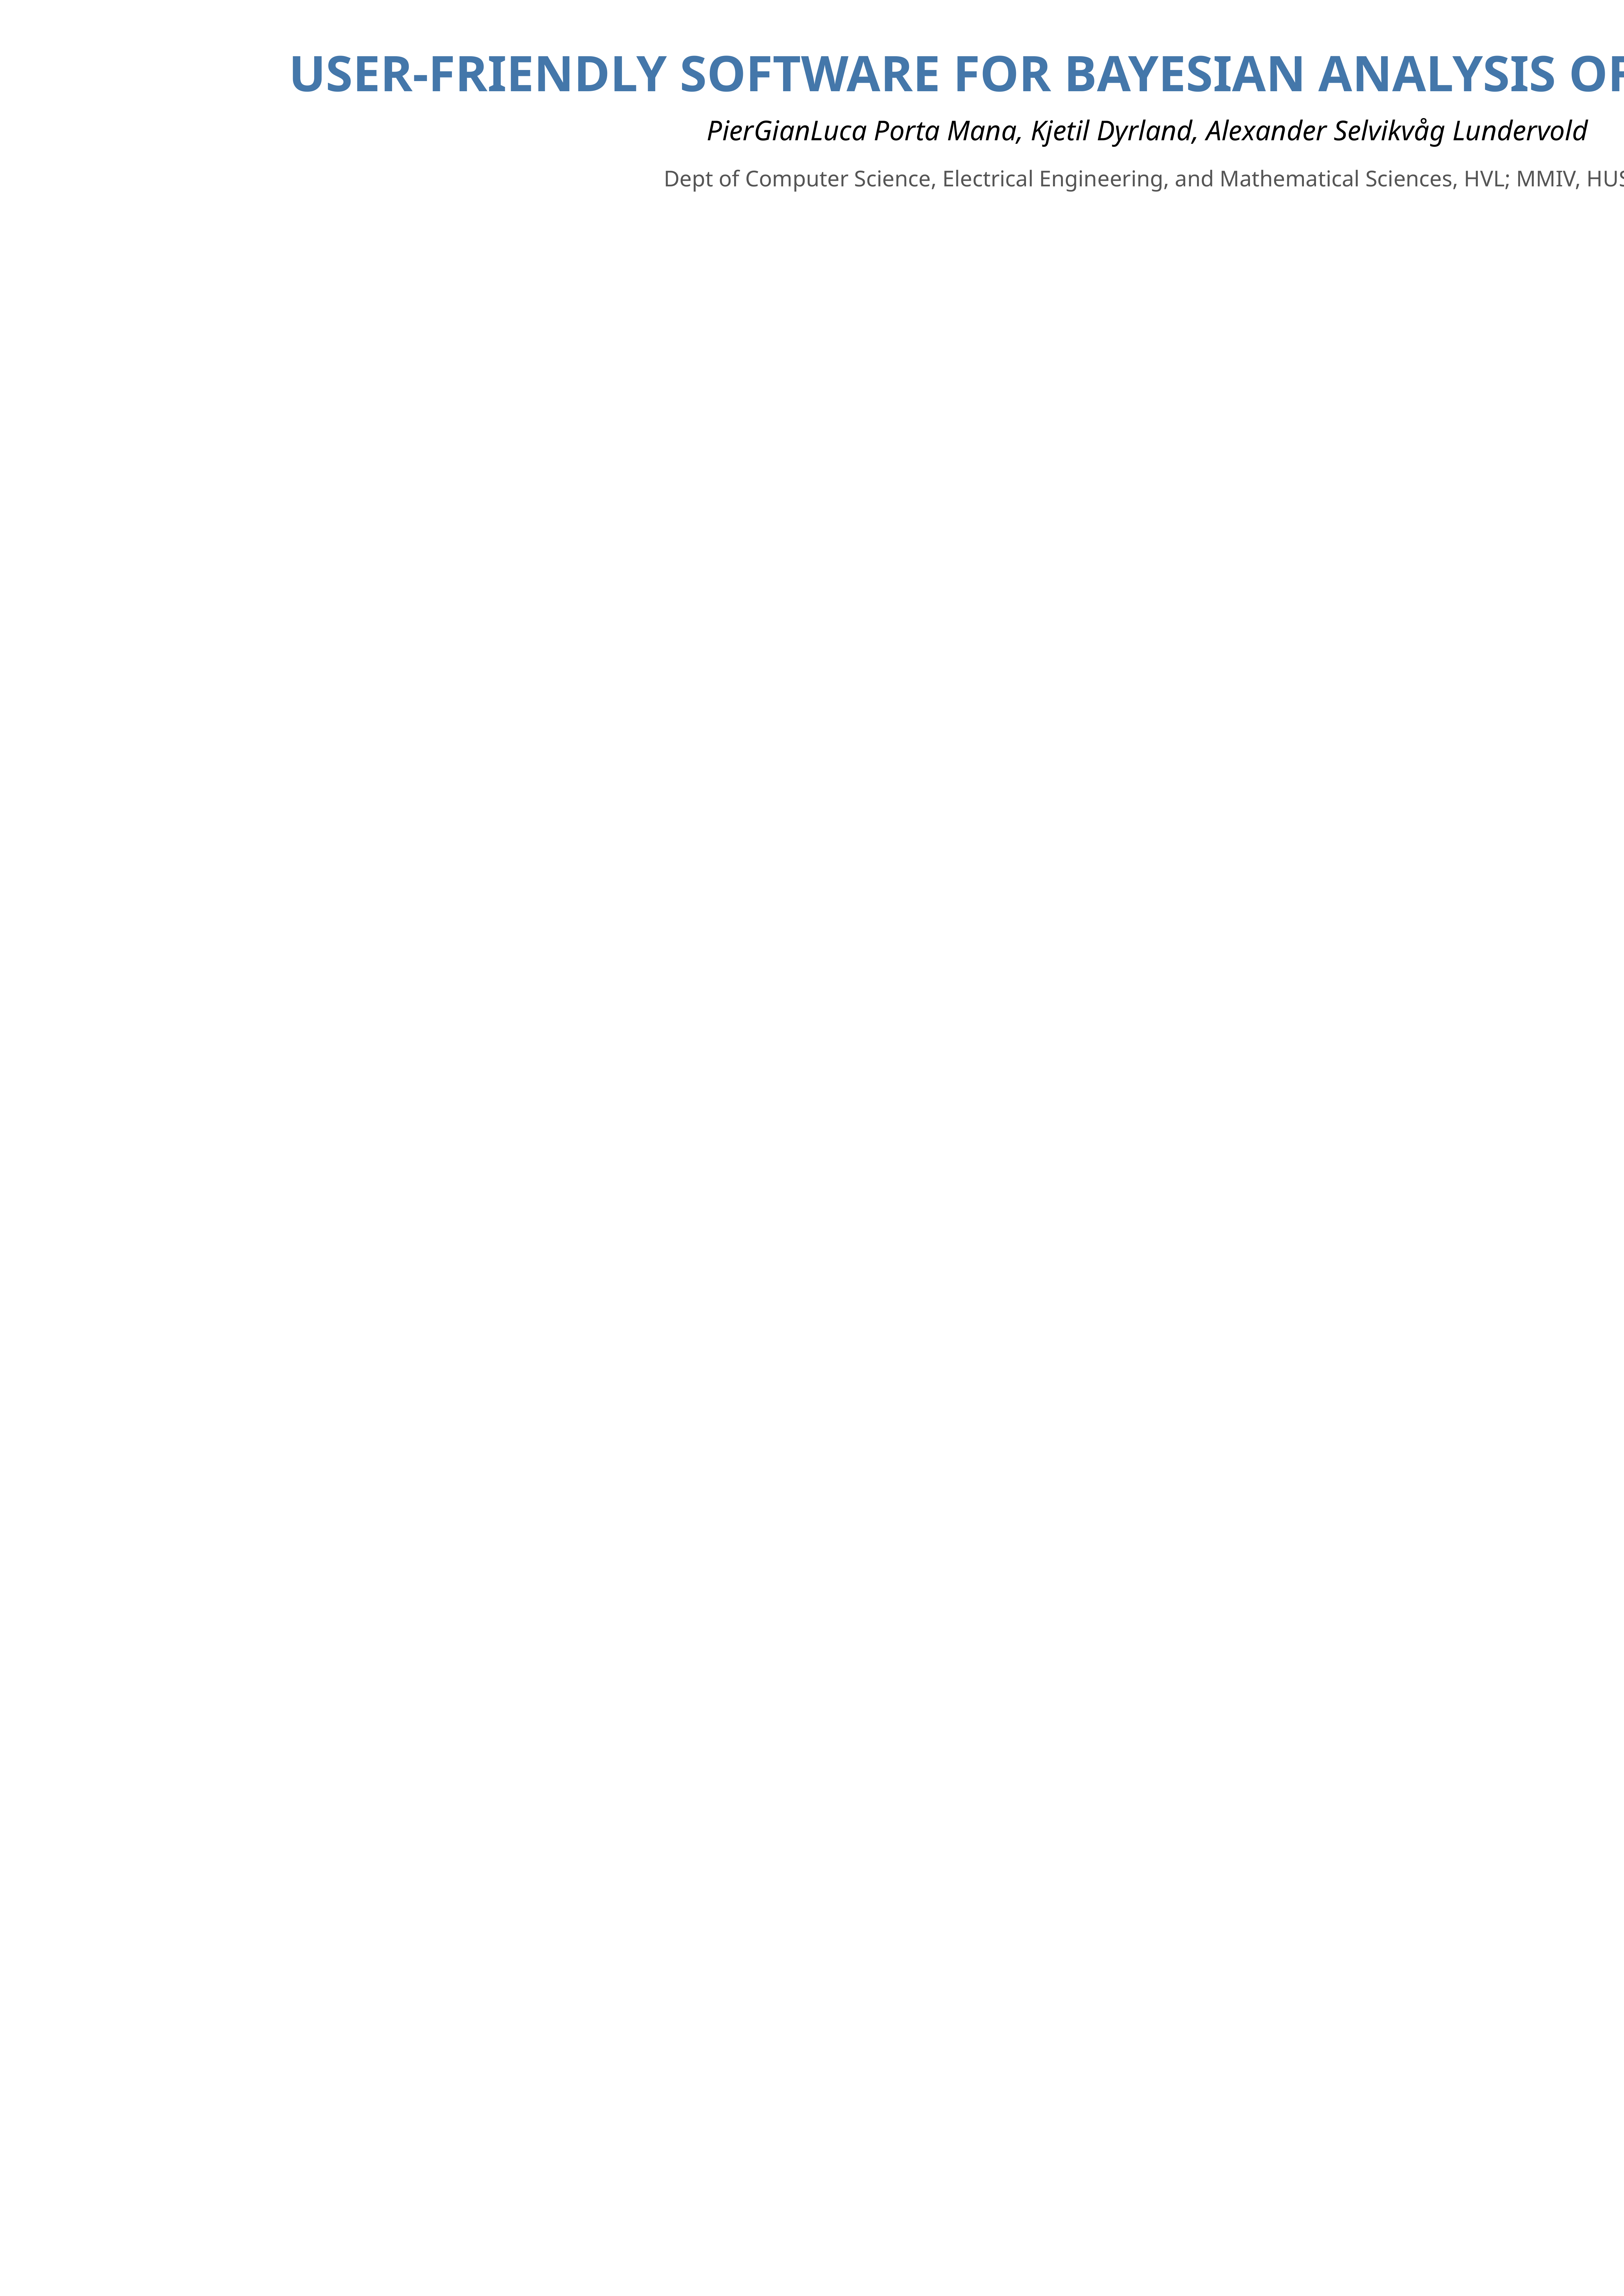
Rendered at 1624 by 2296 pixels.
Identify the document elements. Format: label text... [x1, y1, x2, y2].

text_box User-friendly software for Bayesian analysis of medical data PierGianLuca Porta Mana, Kjetil Dyrland, Alexander Selvikvåg Lundervold Dept of Computer Science, Electrical Engineering, and Mathematical Sciences, HVL; MMIV, HUS [0, 37, 1624, 154]
